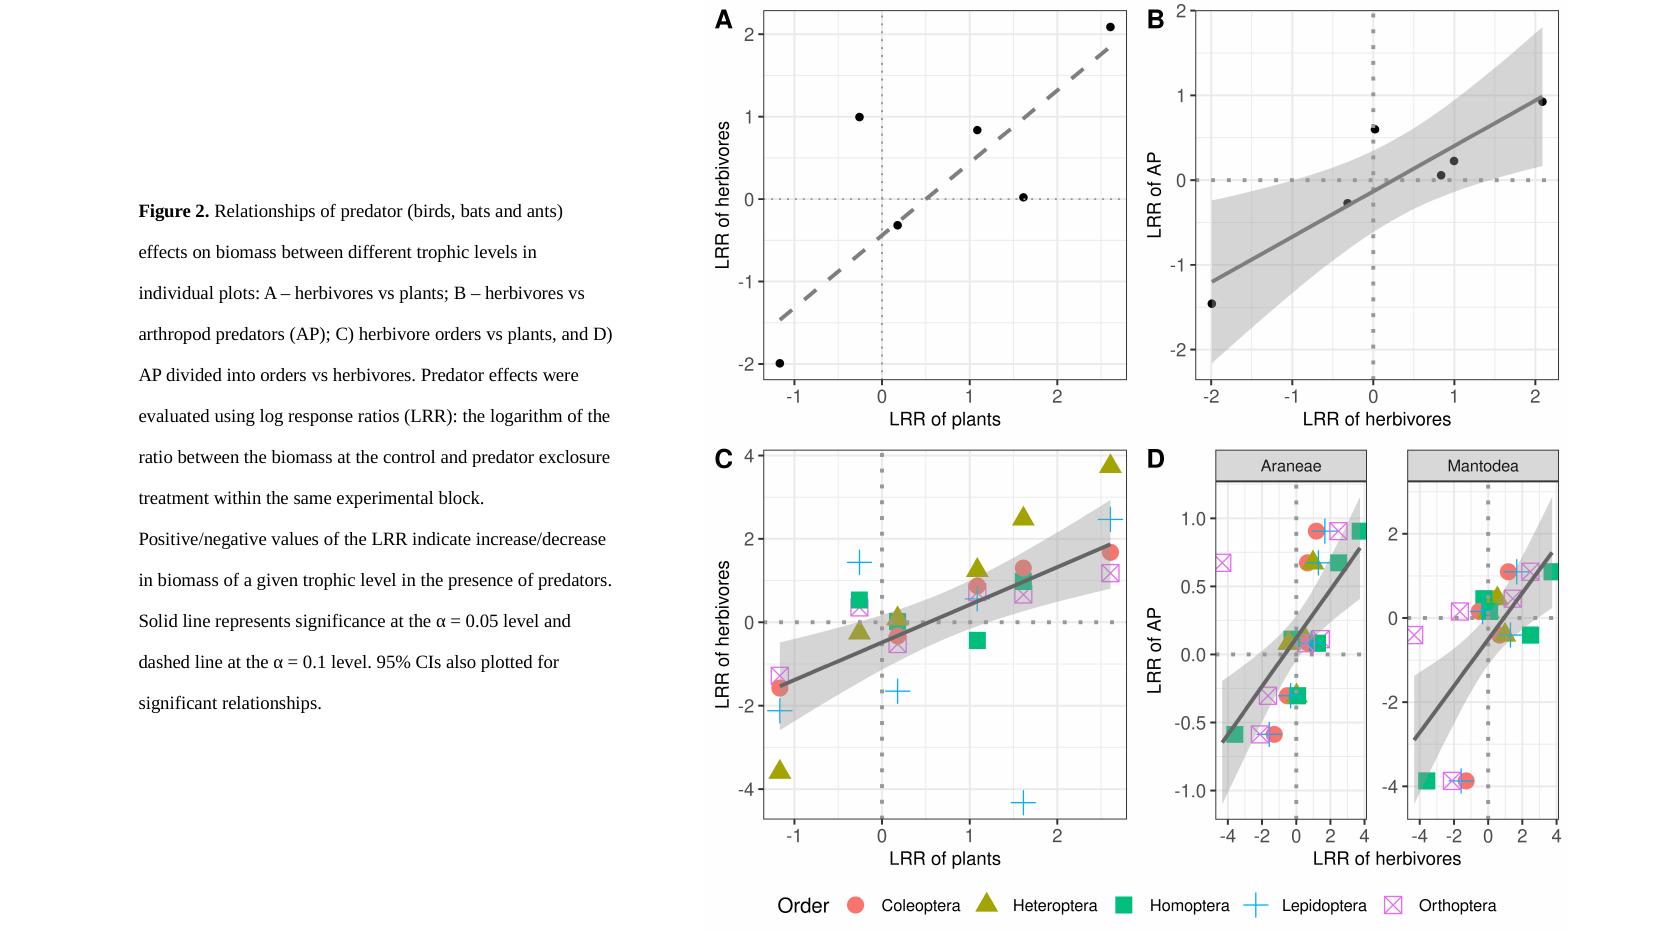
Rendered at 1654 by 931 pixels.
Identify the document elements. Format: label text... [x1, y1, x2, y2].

picture [705, 0, 1569, 931]
list Figure 2. Relationships of predator (birds, bats and ants) effects on biomass between different trophic levels in individual plots: A – herbivores vs plants; B – herbivores vs arthropod predators (AP); C) herbivore orders vs plants, and D) AP divided into orders vs herbivores. Predator effects were evaluated using log response ratios (LRR): the logarithm of the ratio between the biomass at the control and predator exclosure treatment within the same experimental block. Positive/negative values of the LRR indicate increase/decrease in biomass of a given trophic level in the presence of predators. Solid line represents significance at the α = 0.05 level and dashed line at the α = 0.1 level. 95% CIs also plotted for significant relationships. [138, 180, 616, 721]
